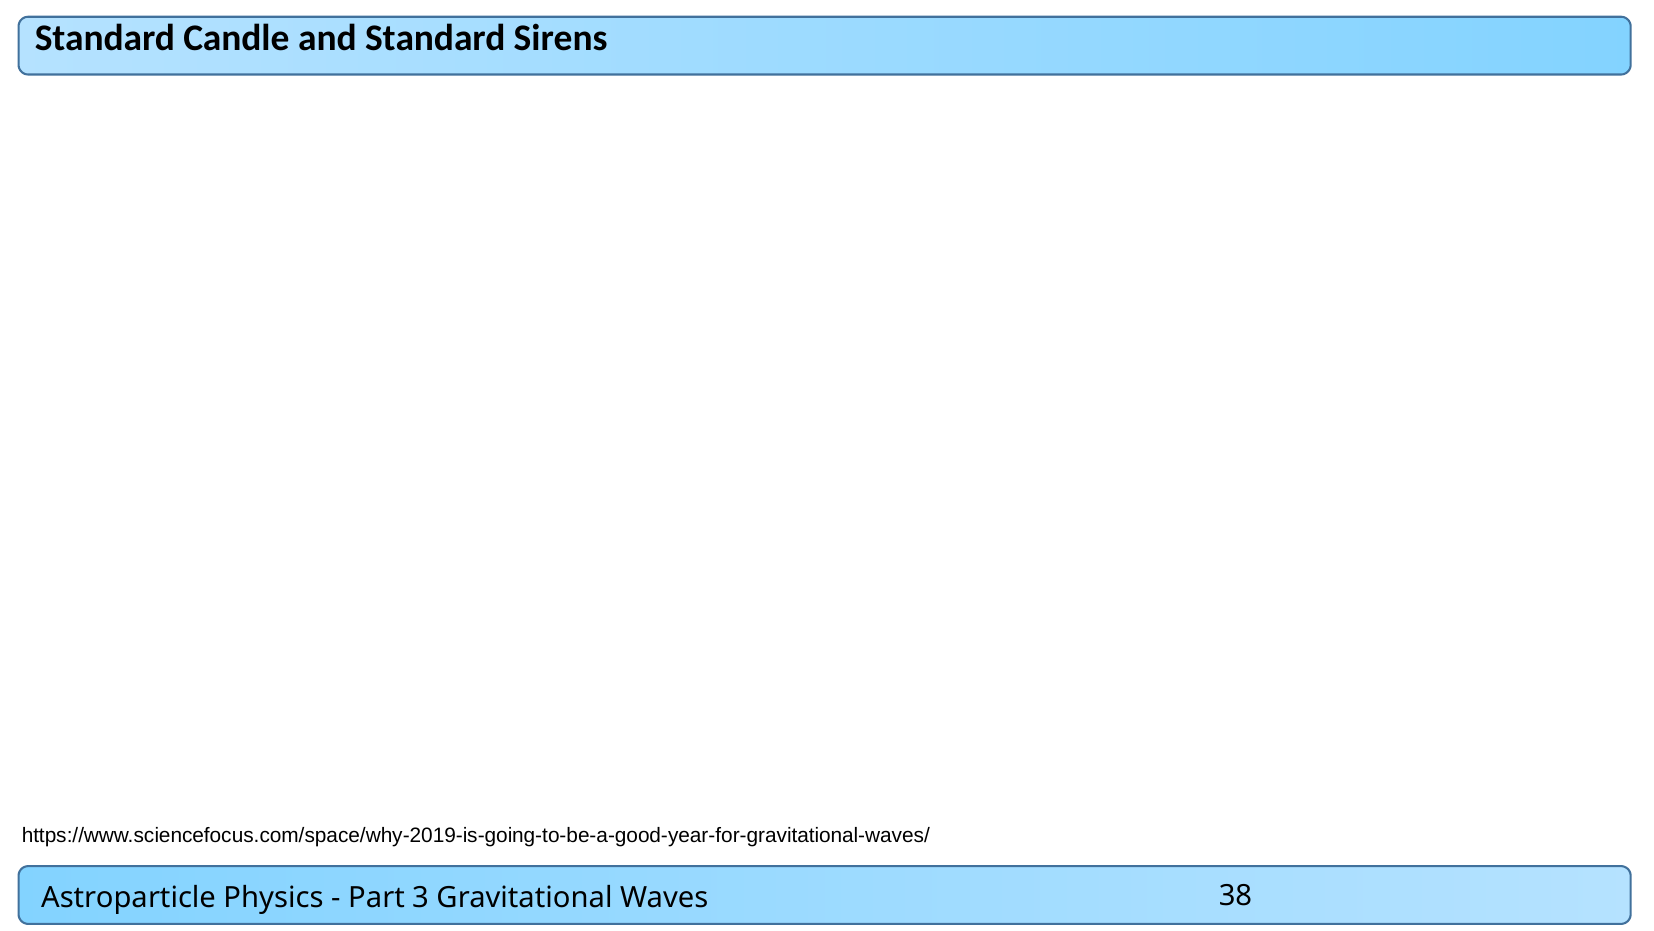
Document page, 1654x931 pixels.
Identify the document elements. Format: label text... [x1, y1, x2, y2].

text_box [1218, 873, 1604, 931]
text_box Standard Candle and Standard Sirens [19, 15, 1585, 76]
text_box Astroparticle Physics - Part 3 Gravitational Waves [40, 876, 939, 931]
text_box https://www.sciencefocus.com/space/why-2019-is-going-to-be-a-good-year-for-gravitational-waves/ [7, 816, 946, 856]
